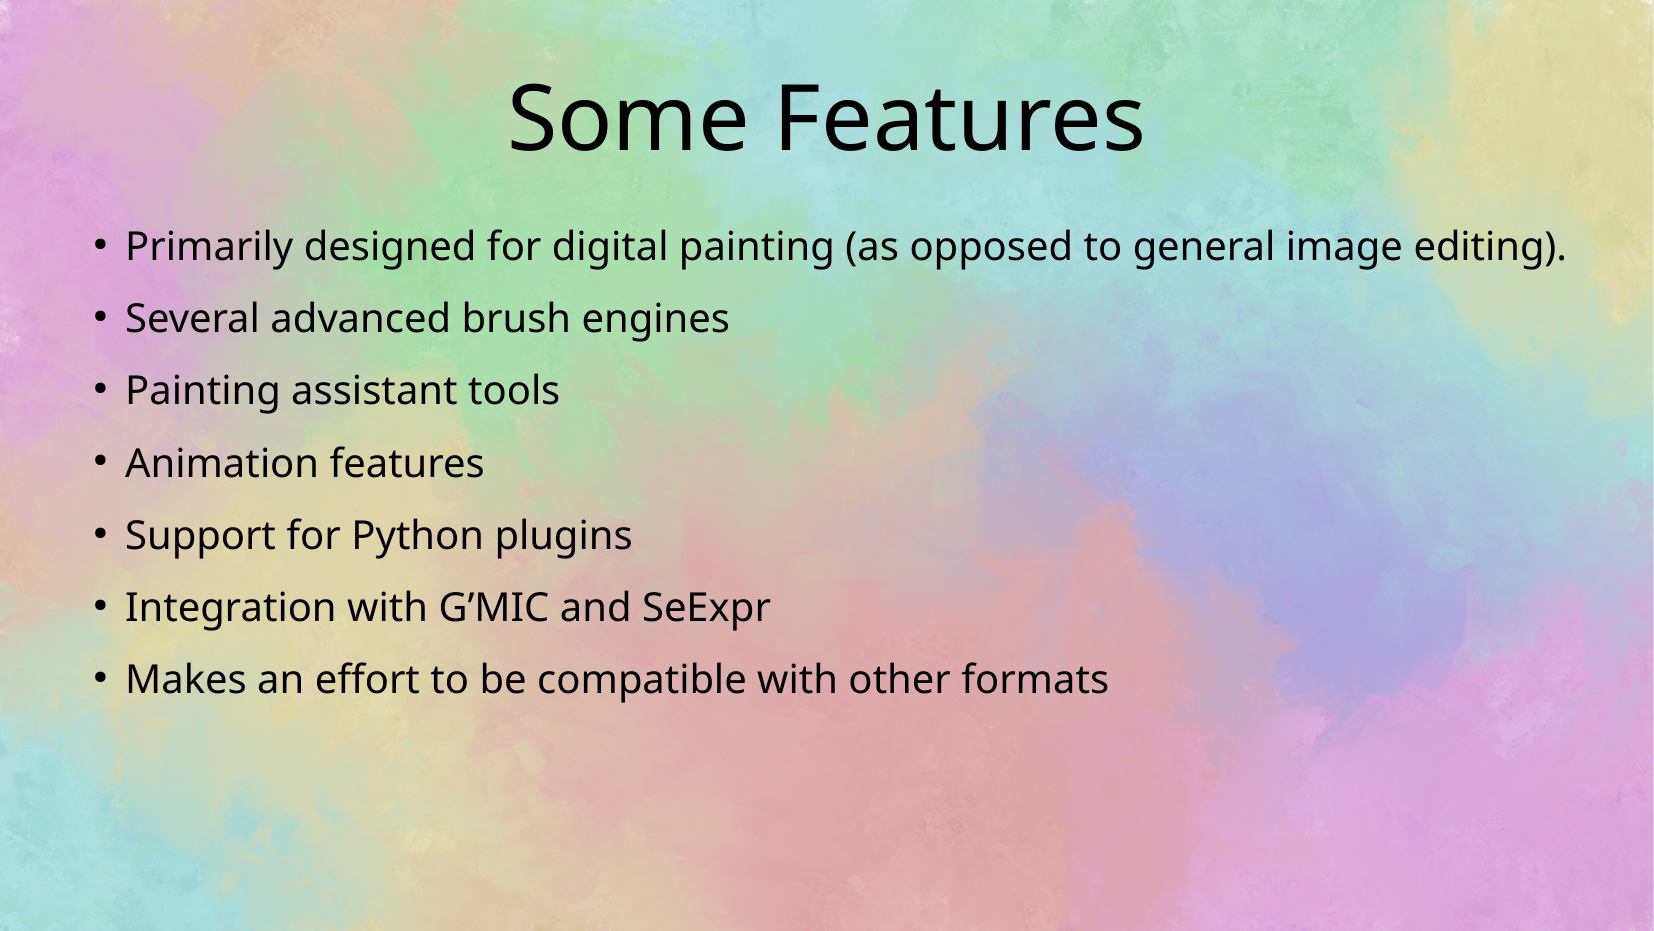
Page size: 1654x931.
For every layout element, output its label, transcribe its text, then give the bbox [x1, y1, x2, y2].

title Some Features [82, 31, 1571, 199]
picture [0, 0, 1654, 931]
list Primarily designed for digital painting (as opposed to general image editing). Several advanced brush engines Painting assistant tools Animation features Support for Python plugins Integration with G’MIC and SeExpr Makes an effort to be compatible with other formats [82, 217, 1571, 758]
